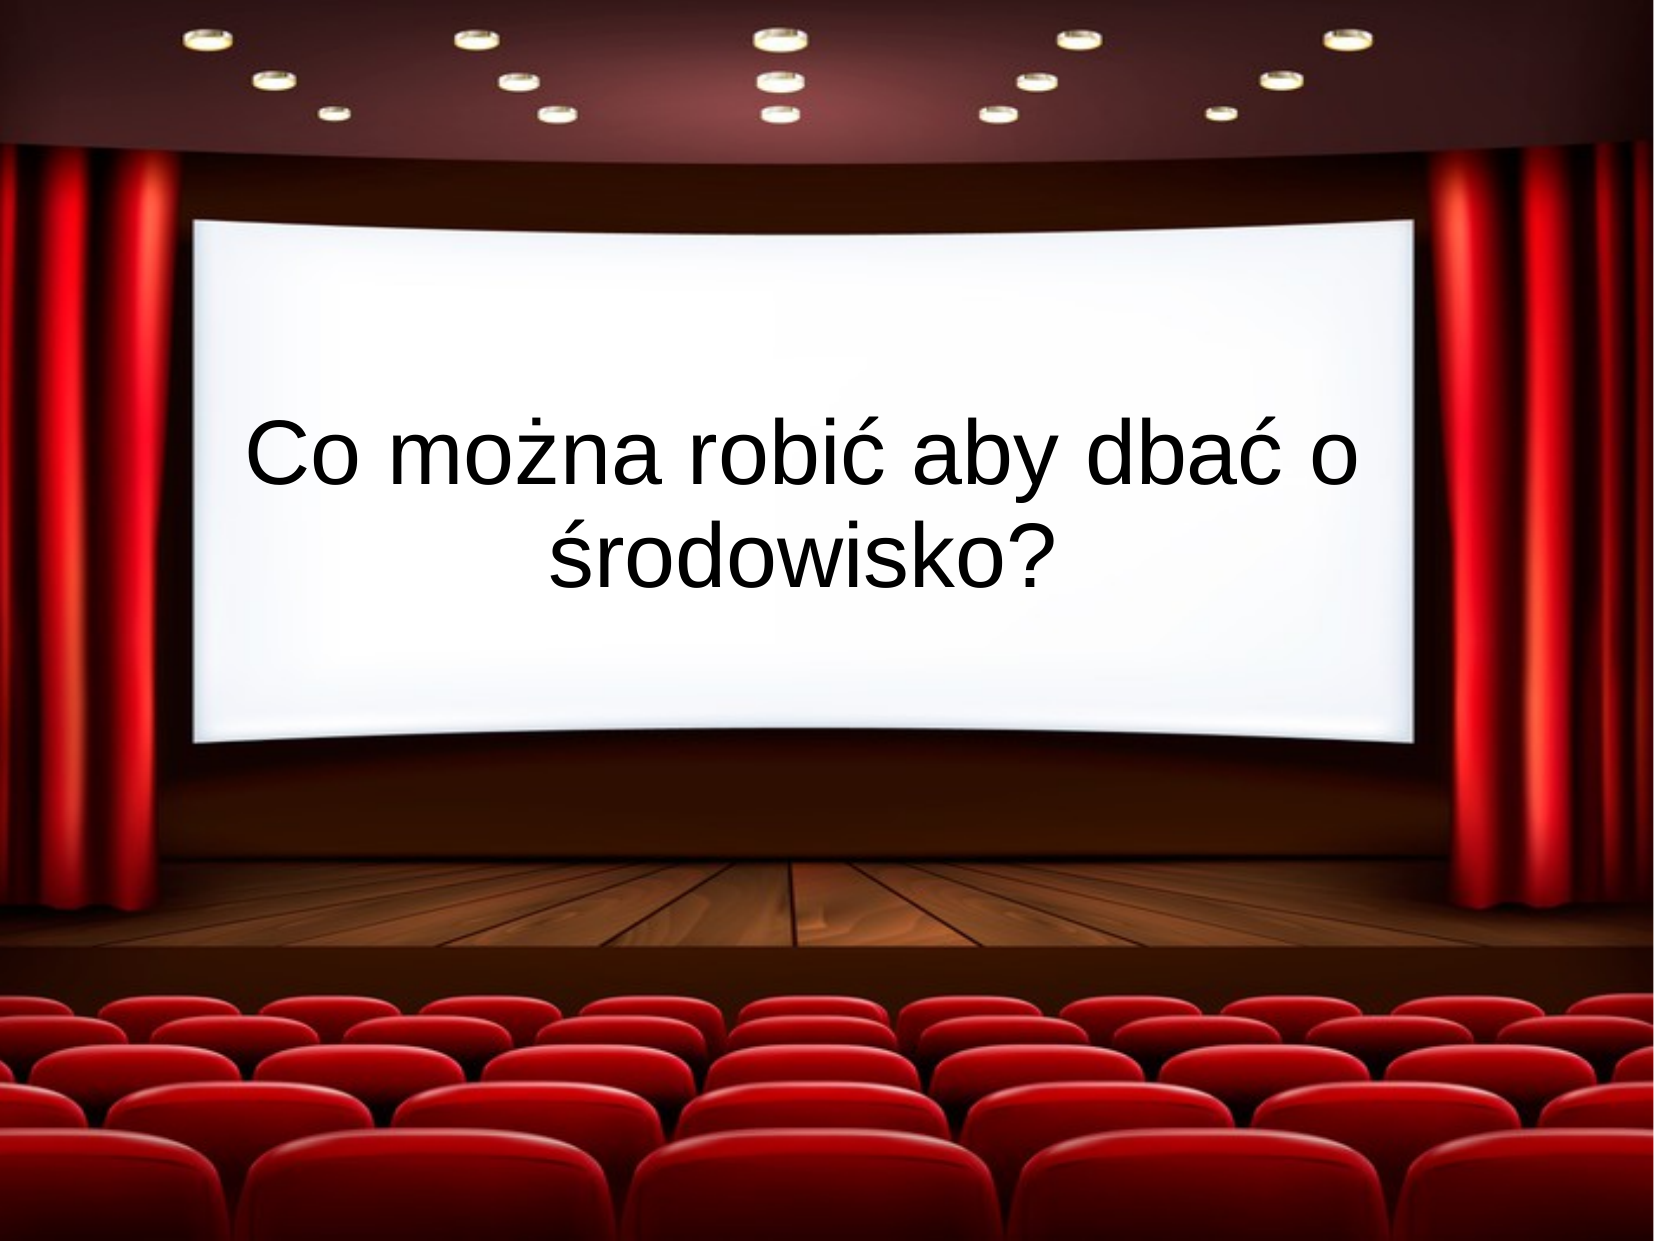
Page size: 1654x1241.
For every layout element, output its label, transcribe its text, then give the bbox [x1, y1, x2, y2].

picture [0, 0, 1654, 1241]
title Co można robić aby dbać o środowisko? [200, 401, 1406, 607]
